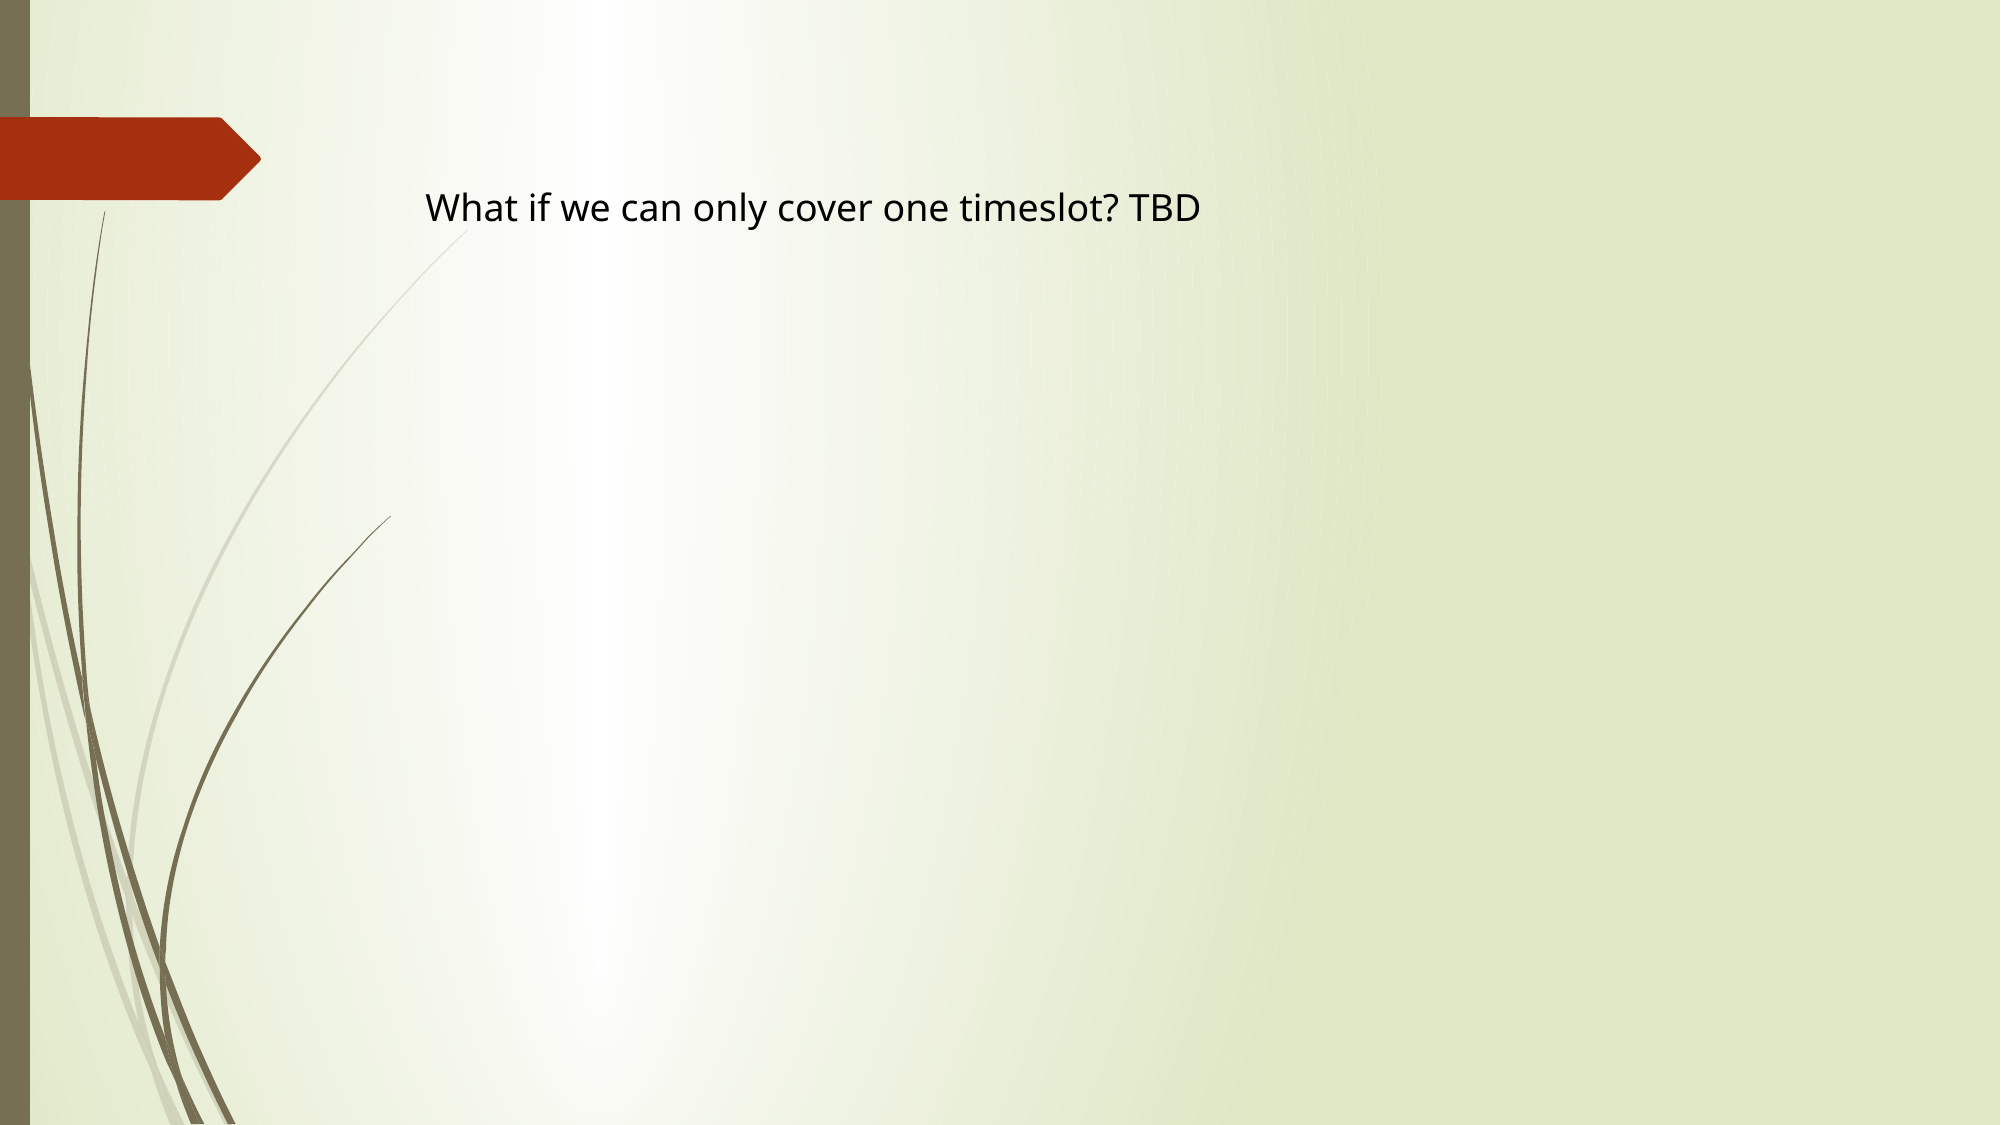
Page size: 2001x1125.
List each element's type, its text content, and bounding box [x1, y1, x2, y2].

title What if we can only cover one timeslot? TBD [425, 102, 1888, 313]
